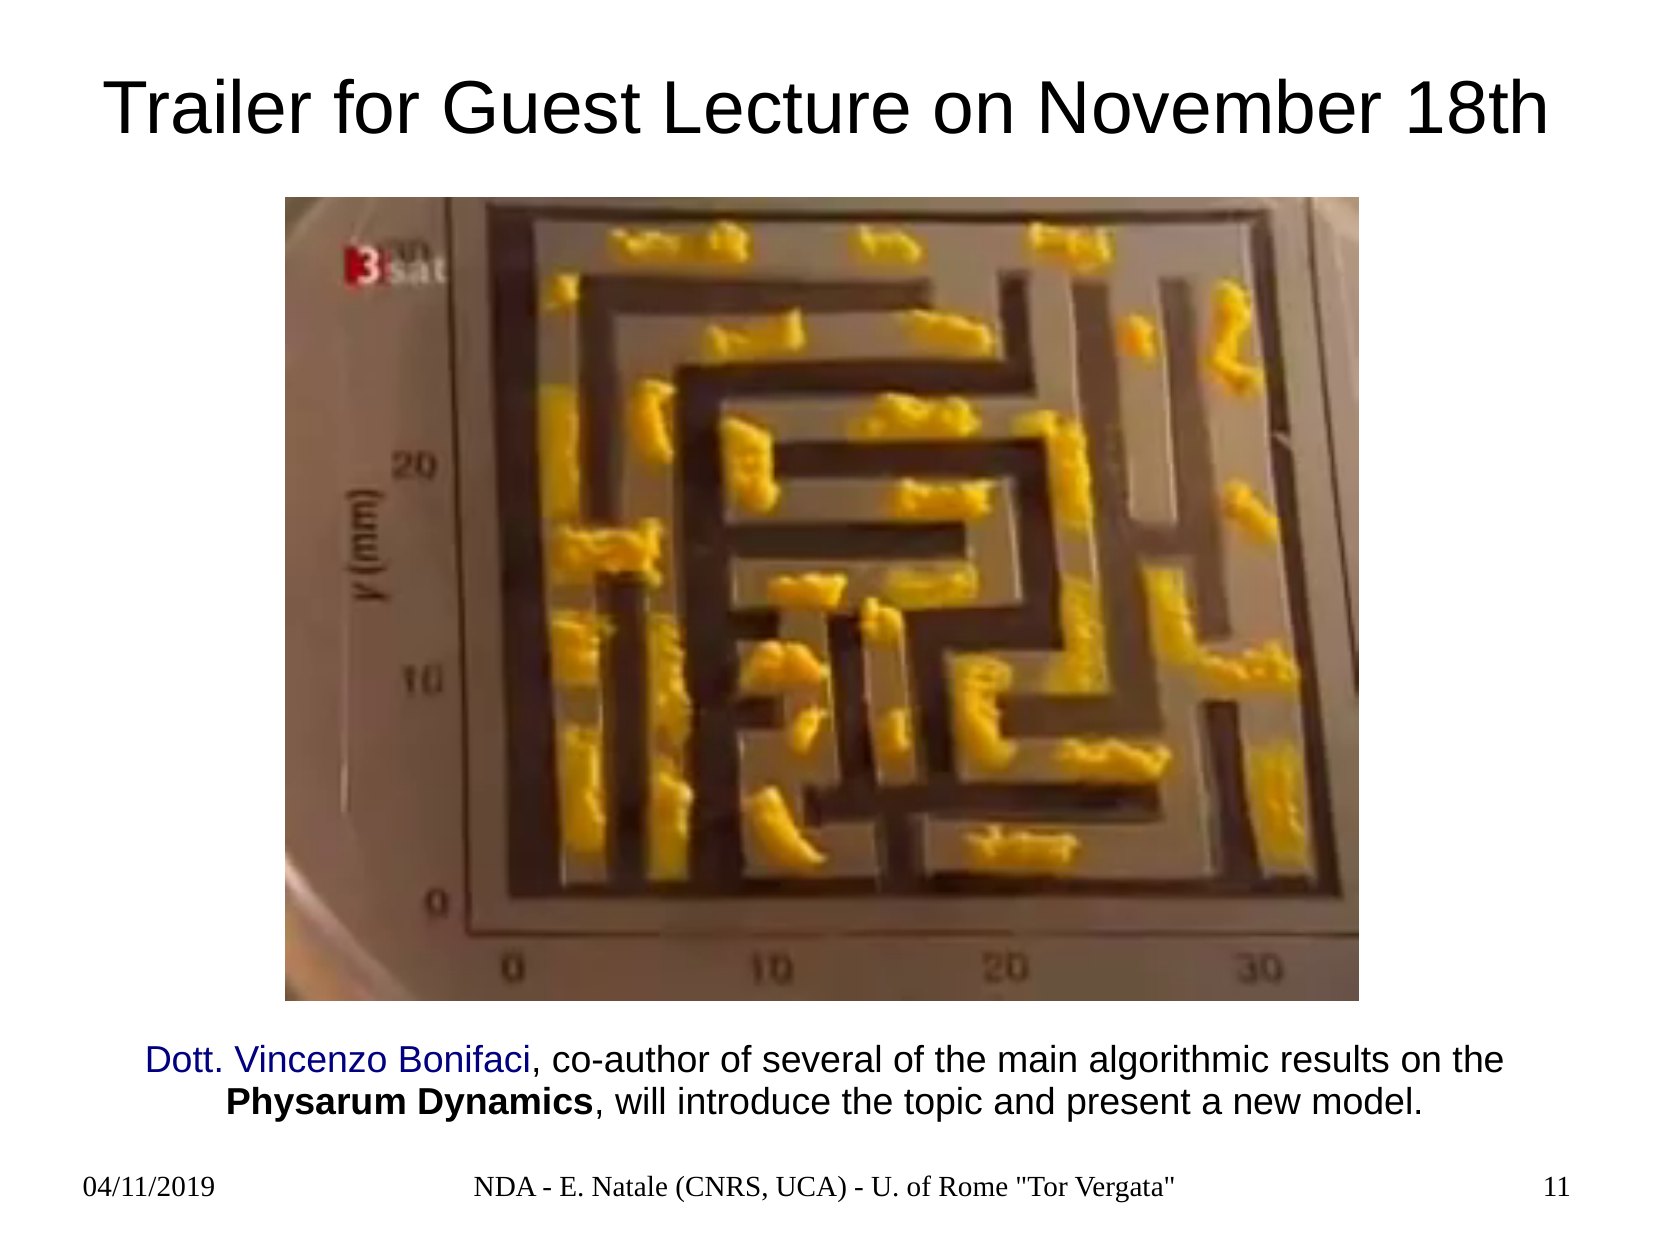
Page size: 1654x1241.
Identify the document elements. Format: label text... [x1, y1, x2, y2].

title Trailer for Guest Lecture on November 18th [82, 49, 1571, 165]
text_box [285, 196, 1360, 1002]
text_box Dott. Vincenzo Bonifaci, co-author of several of the main algorithmic results on the Physarum Dynamics, will introduce the topic and present a new model. [105, 1030, 1546, 1130]
